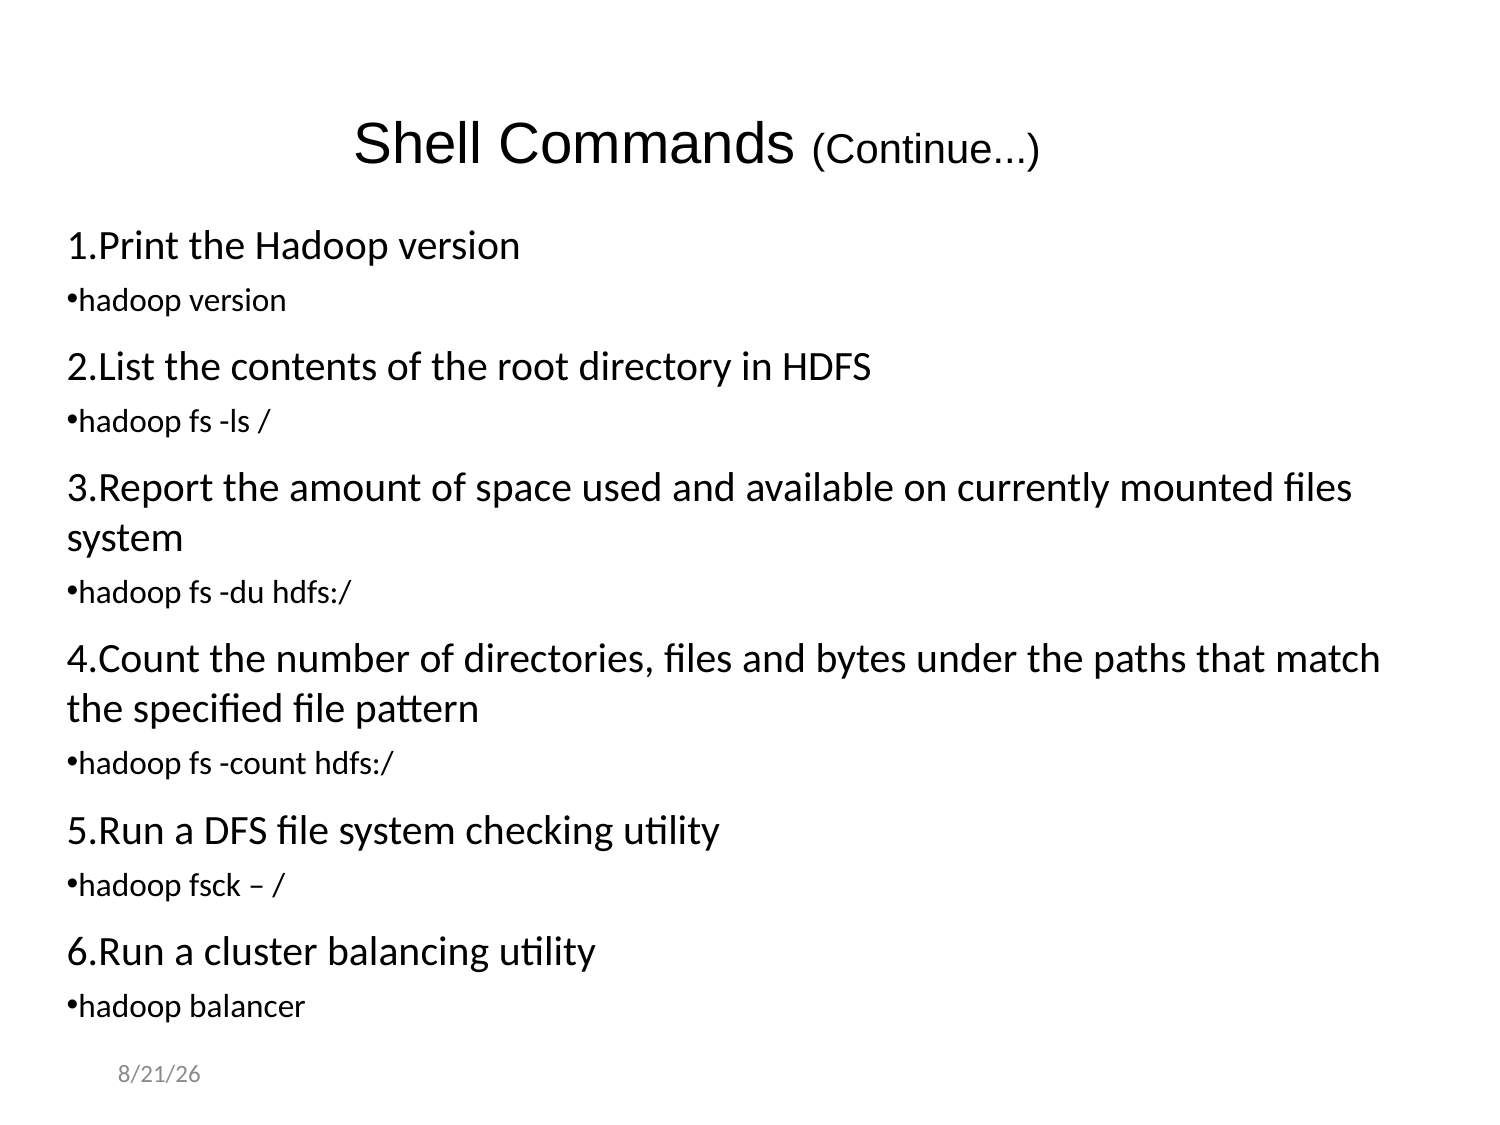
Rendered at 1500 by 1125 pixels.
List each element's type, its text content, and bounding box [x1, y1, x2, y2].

text_box Shell Commands (Continue...) [75, 104, 1321, 171]
text_box 8/10/2023 [102, 1042, 441, 1103]
list Print the Hadoop version hadoop version List the contents of the root directory in HDFS hadoop fs -ls / Report the amount of space used and available on currently mounted files system hadoop fs -du hdfs:/ Count the number of directories, files and bytes under the paths that match the specified file pattern hadoop fs -count hdfs:/ Run a DFS file system checking utility hadoop fsck – / Run a cluster balancing utility hadoop balancer [51, 210, 1440, 1036]
